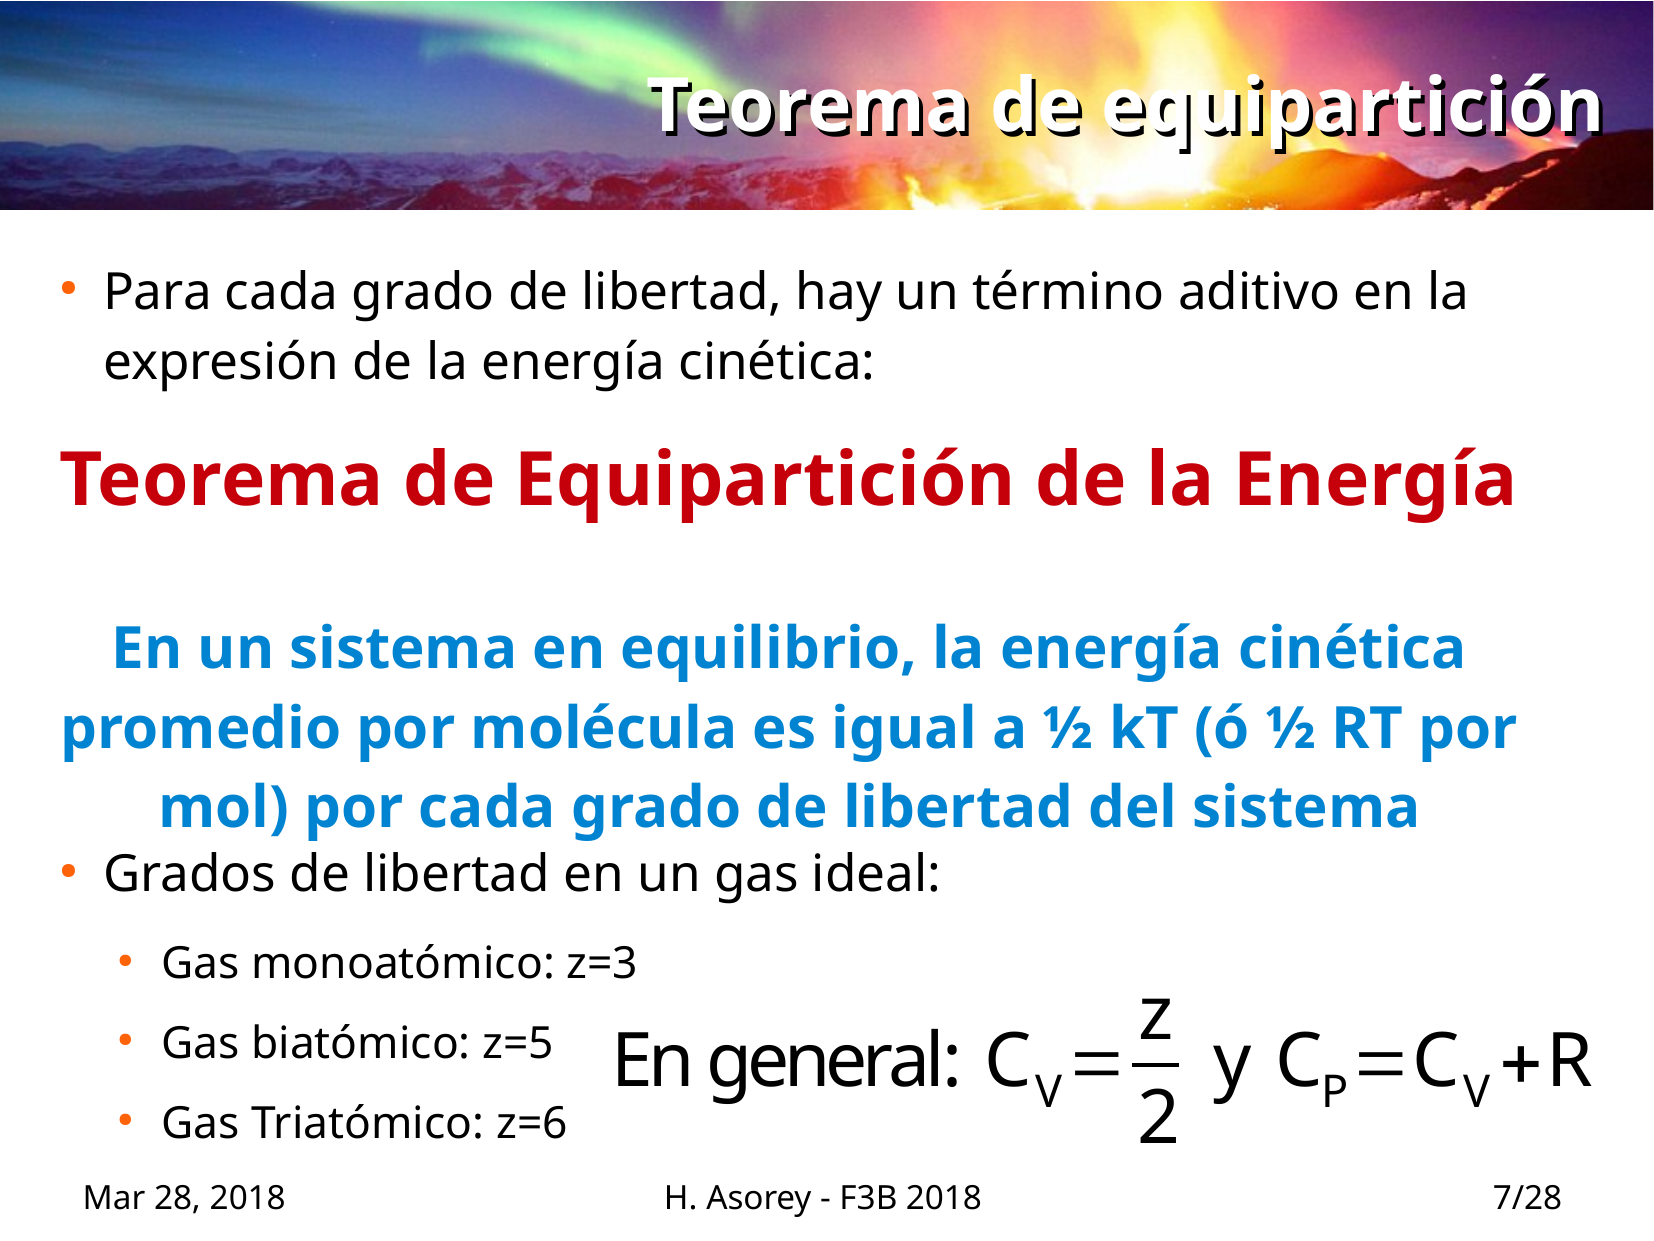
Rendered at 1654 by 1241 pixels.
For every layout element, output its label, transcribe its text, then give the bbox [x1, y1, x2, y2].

picture [0, 1, 1654, 210]
list Para cada grado de libertad, hay un término aditivo en la expresión de la energía cinética: Grados de libertad en un gas ideal: Gas monoatómico: z=3 Gas biatómico: z=5 Gas Triatómico: z=6 [45, 809, 1606, 1156]
chart [605, 967, 1601, 1162]
list Para cada grado de libertad, hay un término aditivo en la expresión de la energía cinética: Grados de libertad en un gas ideal: Gas monoatómico: z=3 Gas biatómico: z=5 Gas Triatómico: z=6 [45, 255, 1606, 417]
text_box Teorema de Equipartición de la Energía En un sistema en equilibrio, la energía cinética promedio por molécula es igual a ½ kT (ó ½ RT por mol) por cada grado de libertad del sistema [45, 417, 1644, 809]
title Teorema de equipartición [45, 15, 1606, 191]
